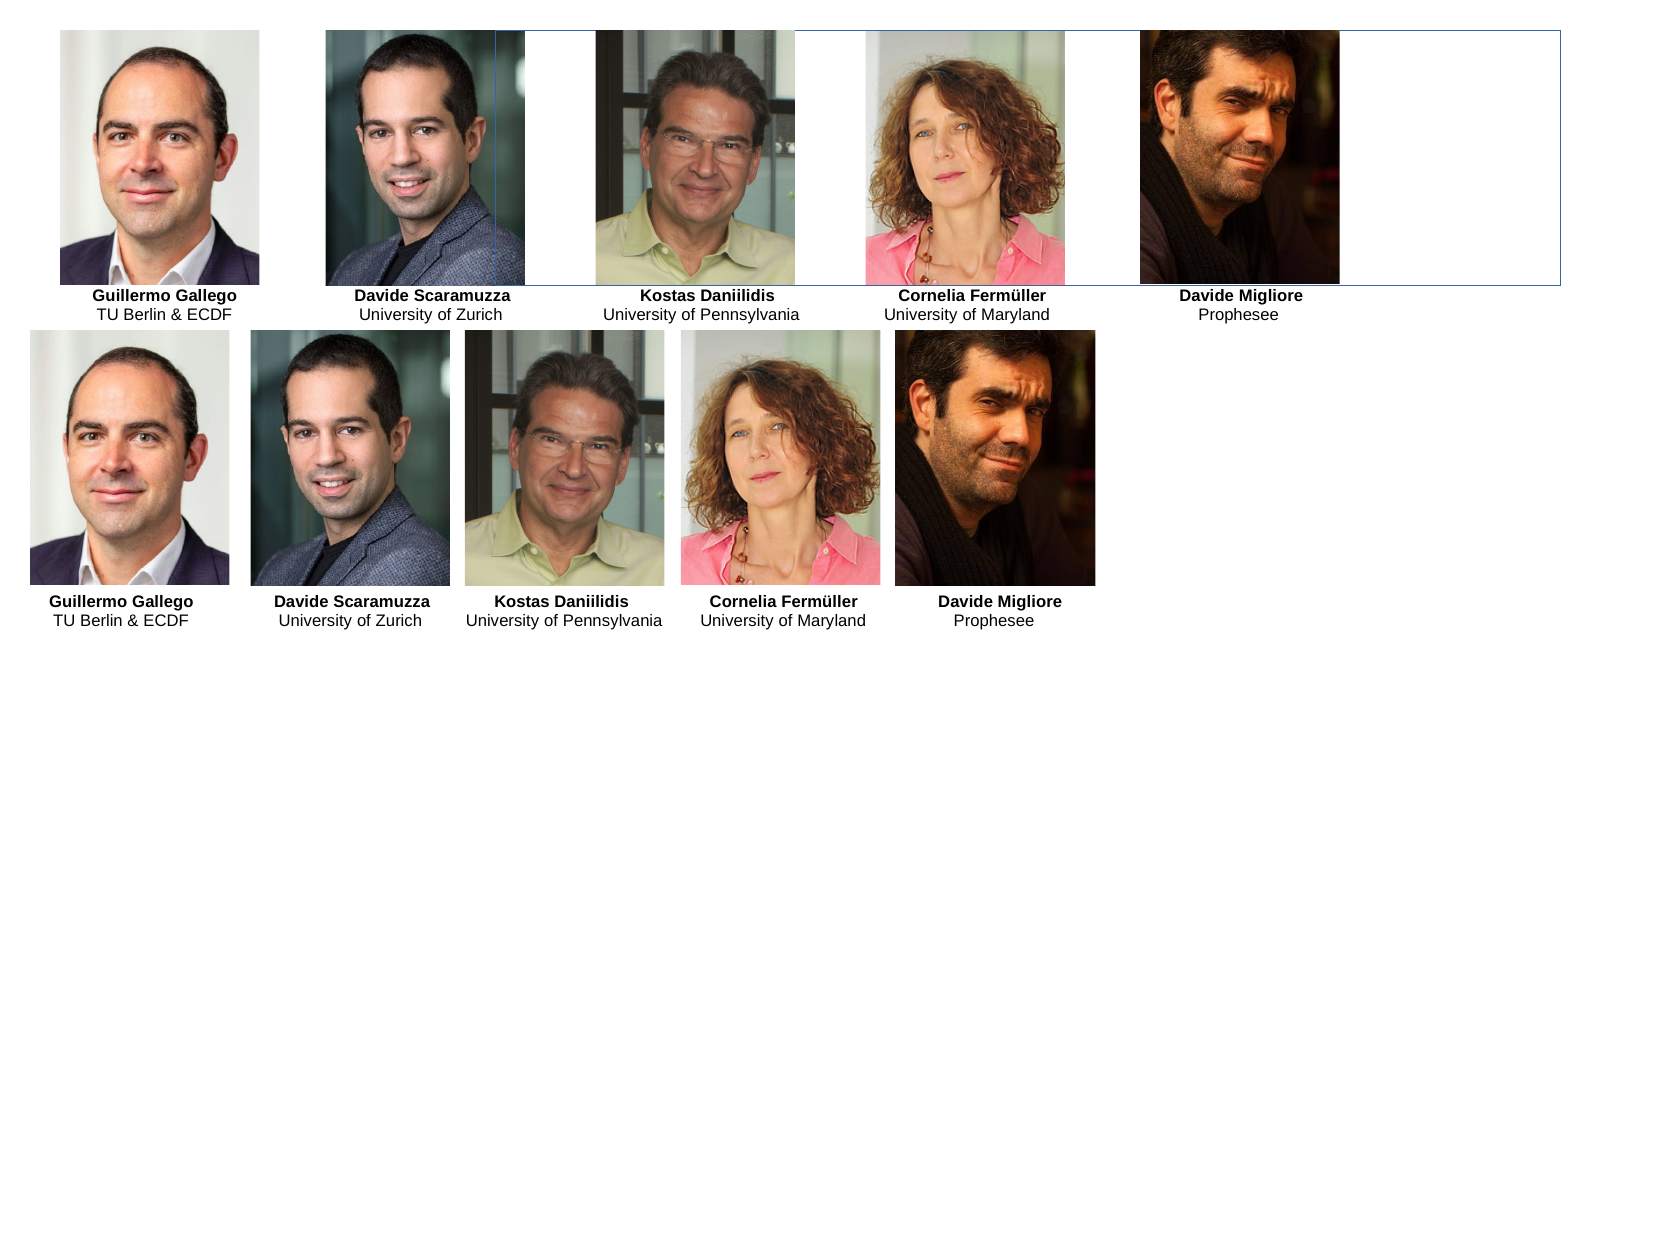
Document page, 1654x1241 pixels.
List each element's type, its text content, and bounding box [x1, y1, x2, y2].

picture [680, 332, 881, 585]
text_box Guillermo Gallego Davide Scaramuzza Kostas Daniilidis Cornelia Fermüller Davide Migliore TU Berlin & ECDF University of Zurich University of Pennsylvania University of Maryland Prophesee [25, 279, 1319, 332]
picture [325, 30, 495, 279]
picture [895, 332, 1096, 585]
picture [30, 332, 230, 585]
picture [1140, 30, 1340, 284]
picture [250, 332, 451, 585]
picture [496, 31, 526, 279]
picture [464, 332, 665, 585]
picture [865, 31, 1066, 279]
picture [60, 30, 260, 279]
picture [595, 30, 796, 279]
text_box Guillermo Gallego Davide Scaramuzza Kostas Daniilidis Cornelia Fermüller Davide Migliore TU Berlin & ECDF University of Zurich University of Pennsylvania University of Maryland Prophesee [0, 585, 1276, 638]
